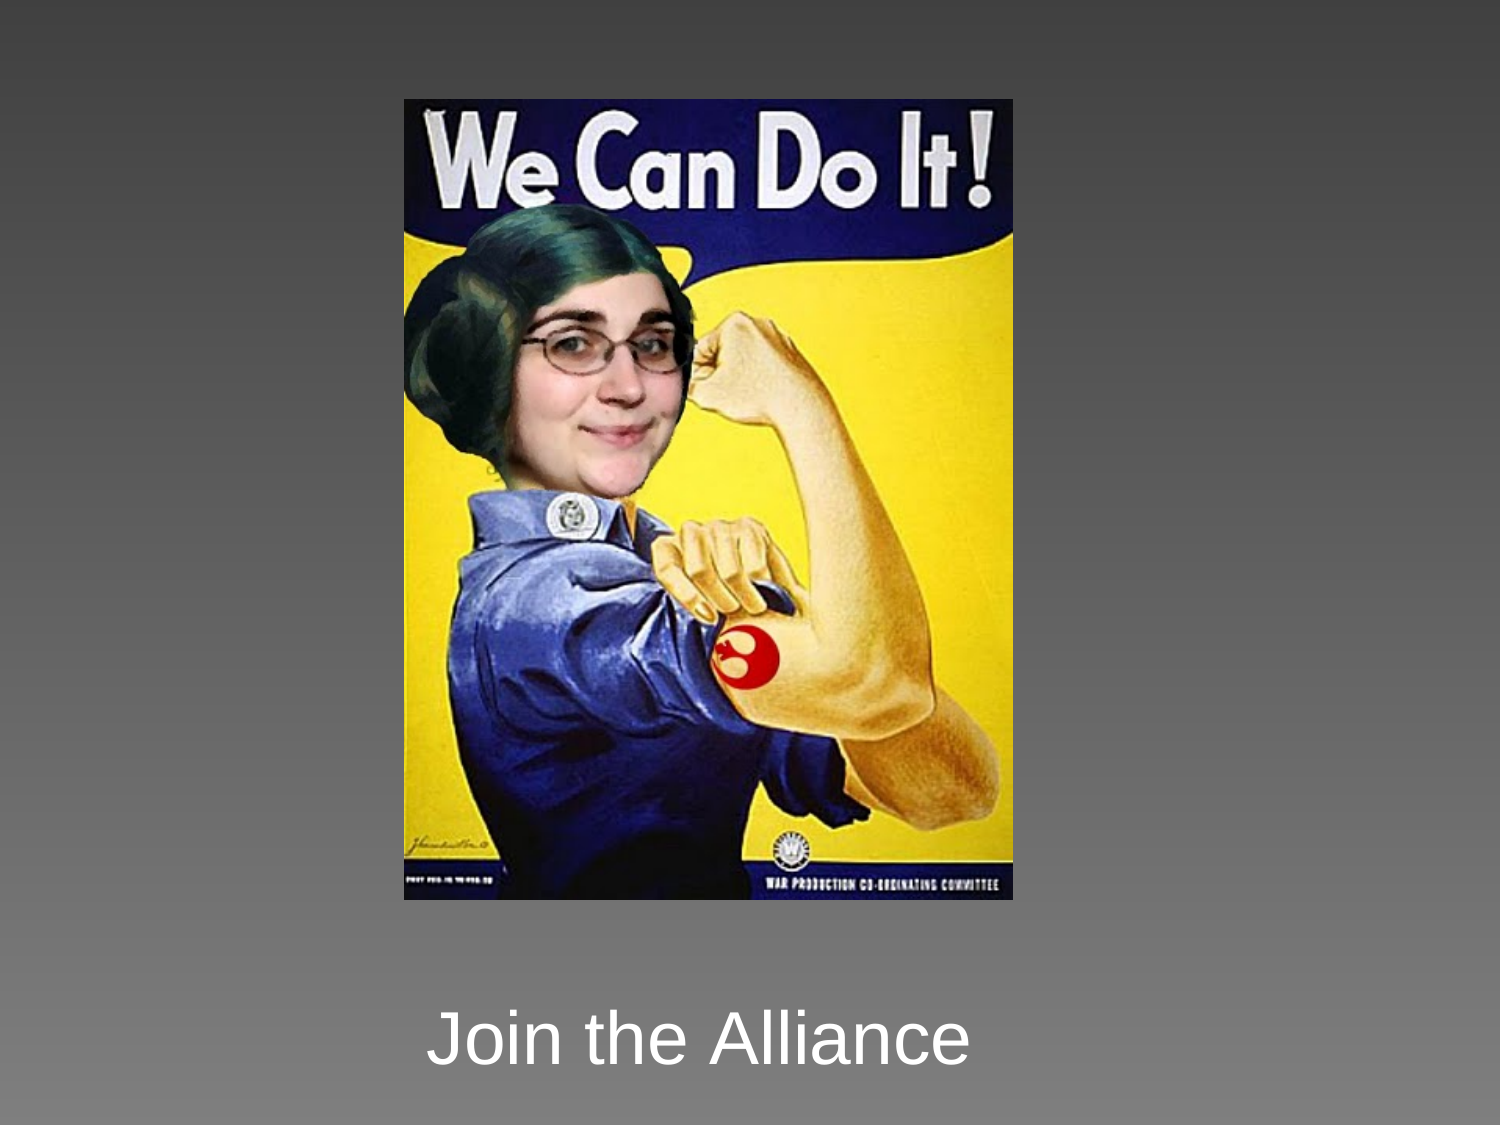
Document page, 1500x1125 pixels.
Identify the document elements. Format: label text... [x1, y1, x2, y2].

text_box Join the Alliance [411, 982, 989, 1088]
picture [404, 99, 1013, 901]
